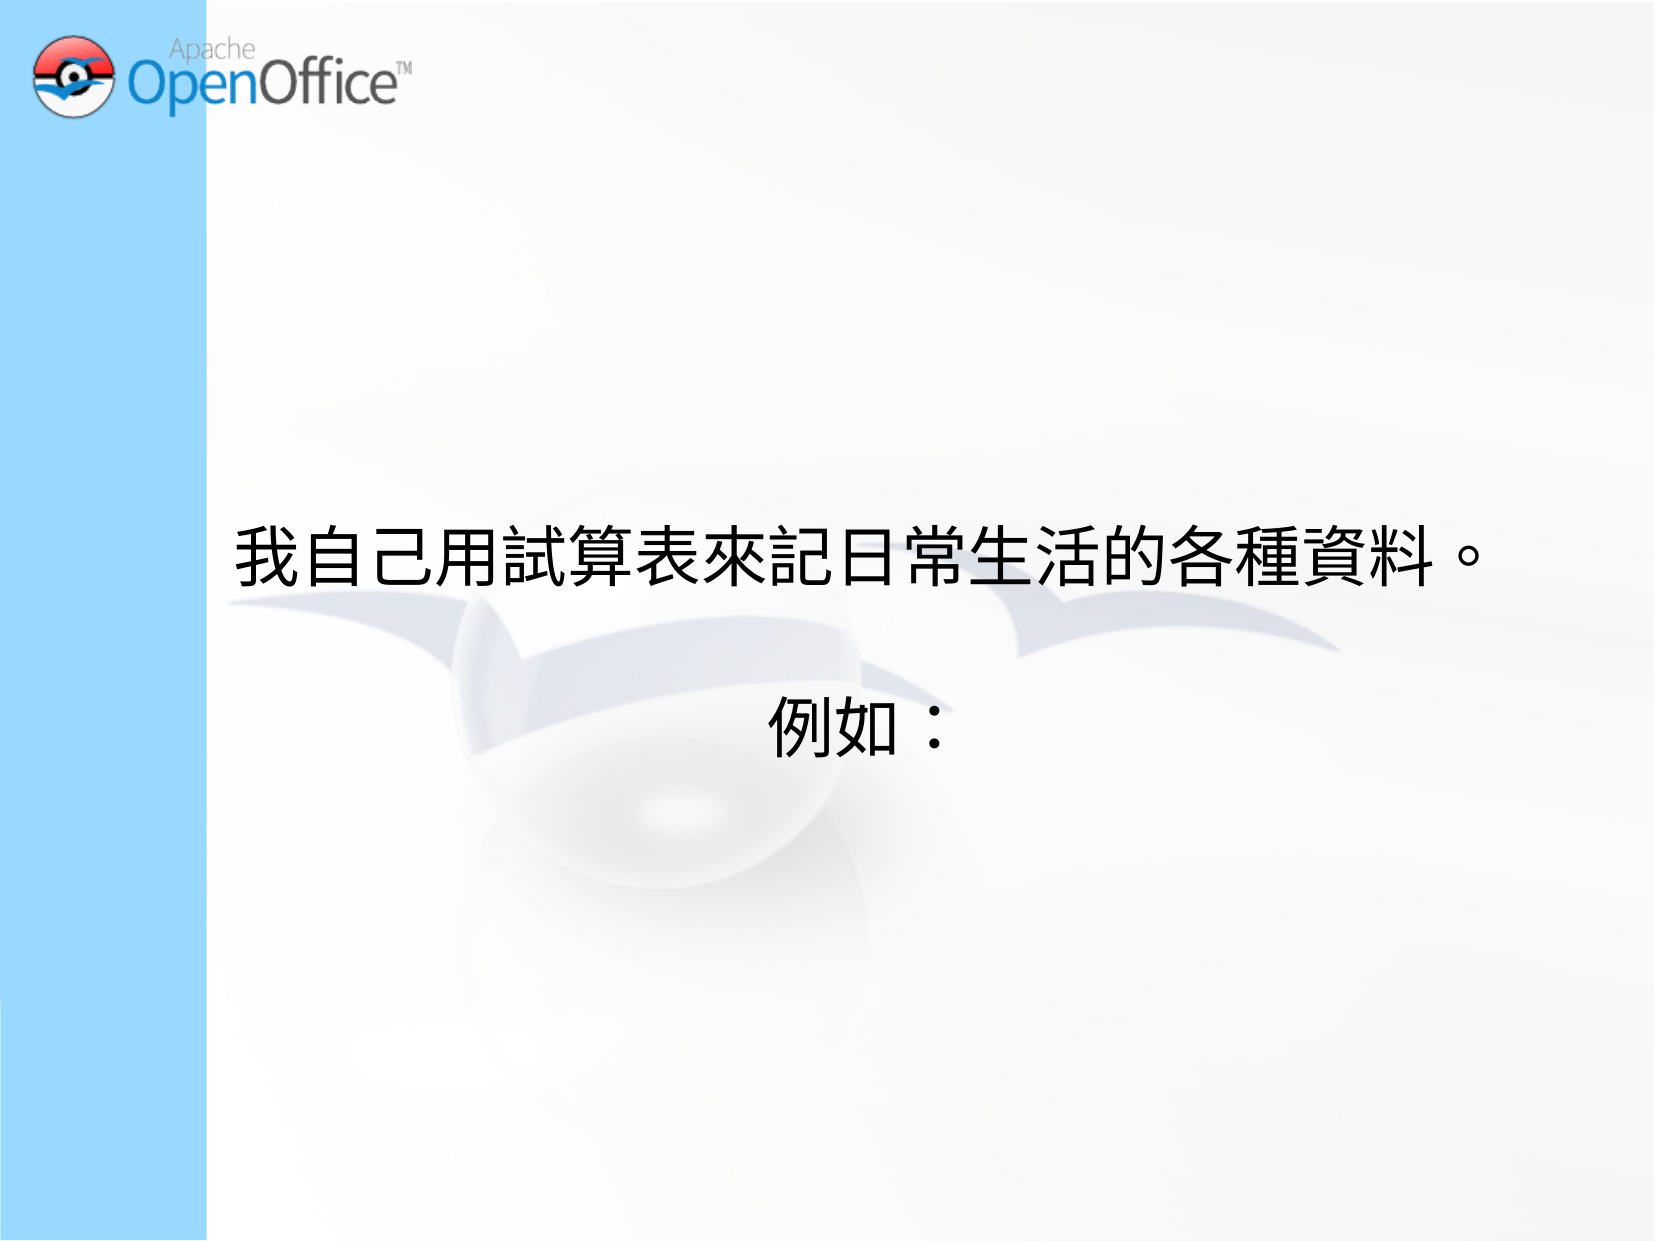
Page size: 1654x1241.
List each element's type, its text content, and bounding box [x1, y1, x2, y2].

picture [31, 2, 1654, 1241]
subtitle 我自己用試算表來記日常生活的各種資料。 例如： [165, 108, 1571, 1168]
